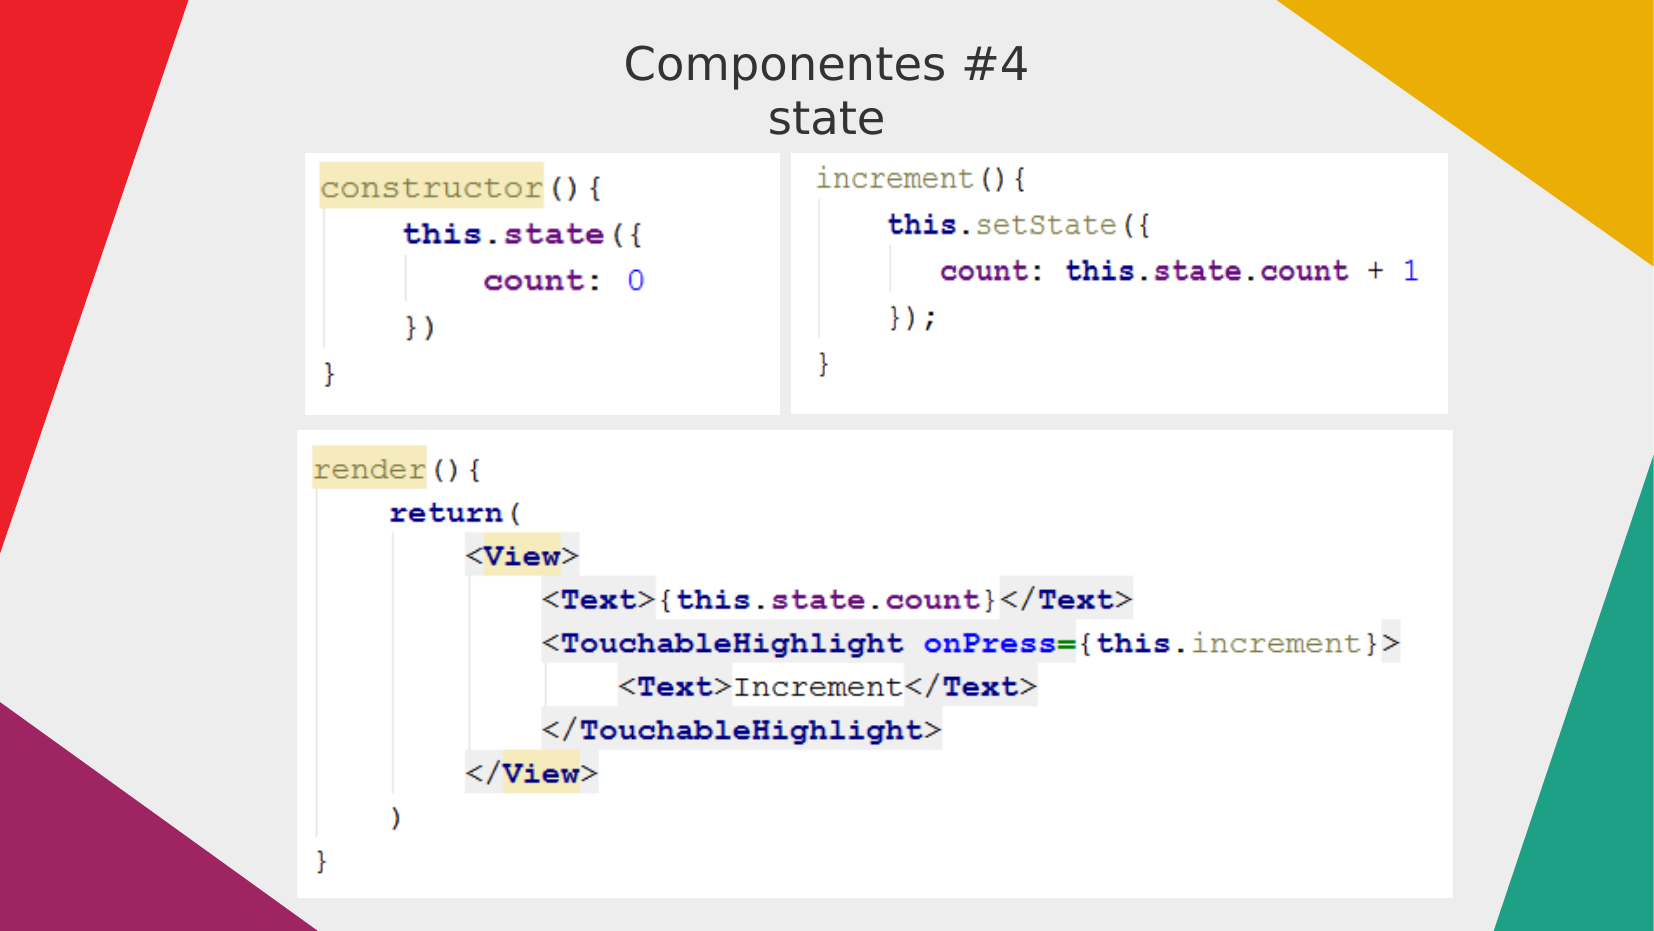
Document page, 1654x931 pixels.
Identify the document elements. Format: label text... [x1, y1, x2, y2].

picture [297, 430, 1453, 898]
picture [791, 153, 1448, 414]
title Componentes #4 state [114, 17, 1539, 166]
picture [305, 153, 780, 415]
